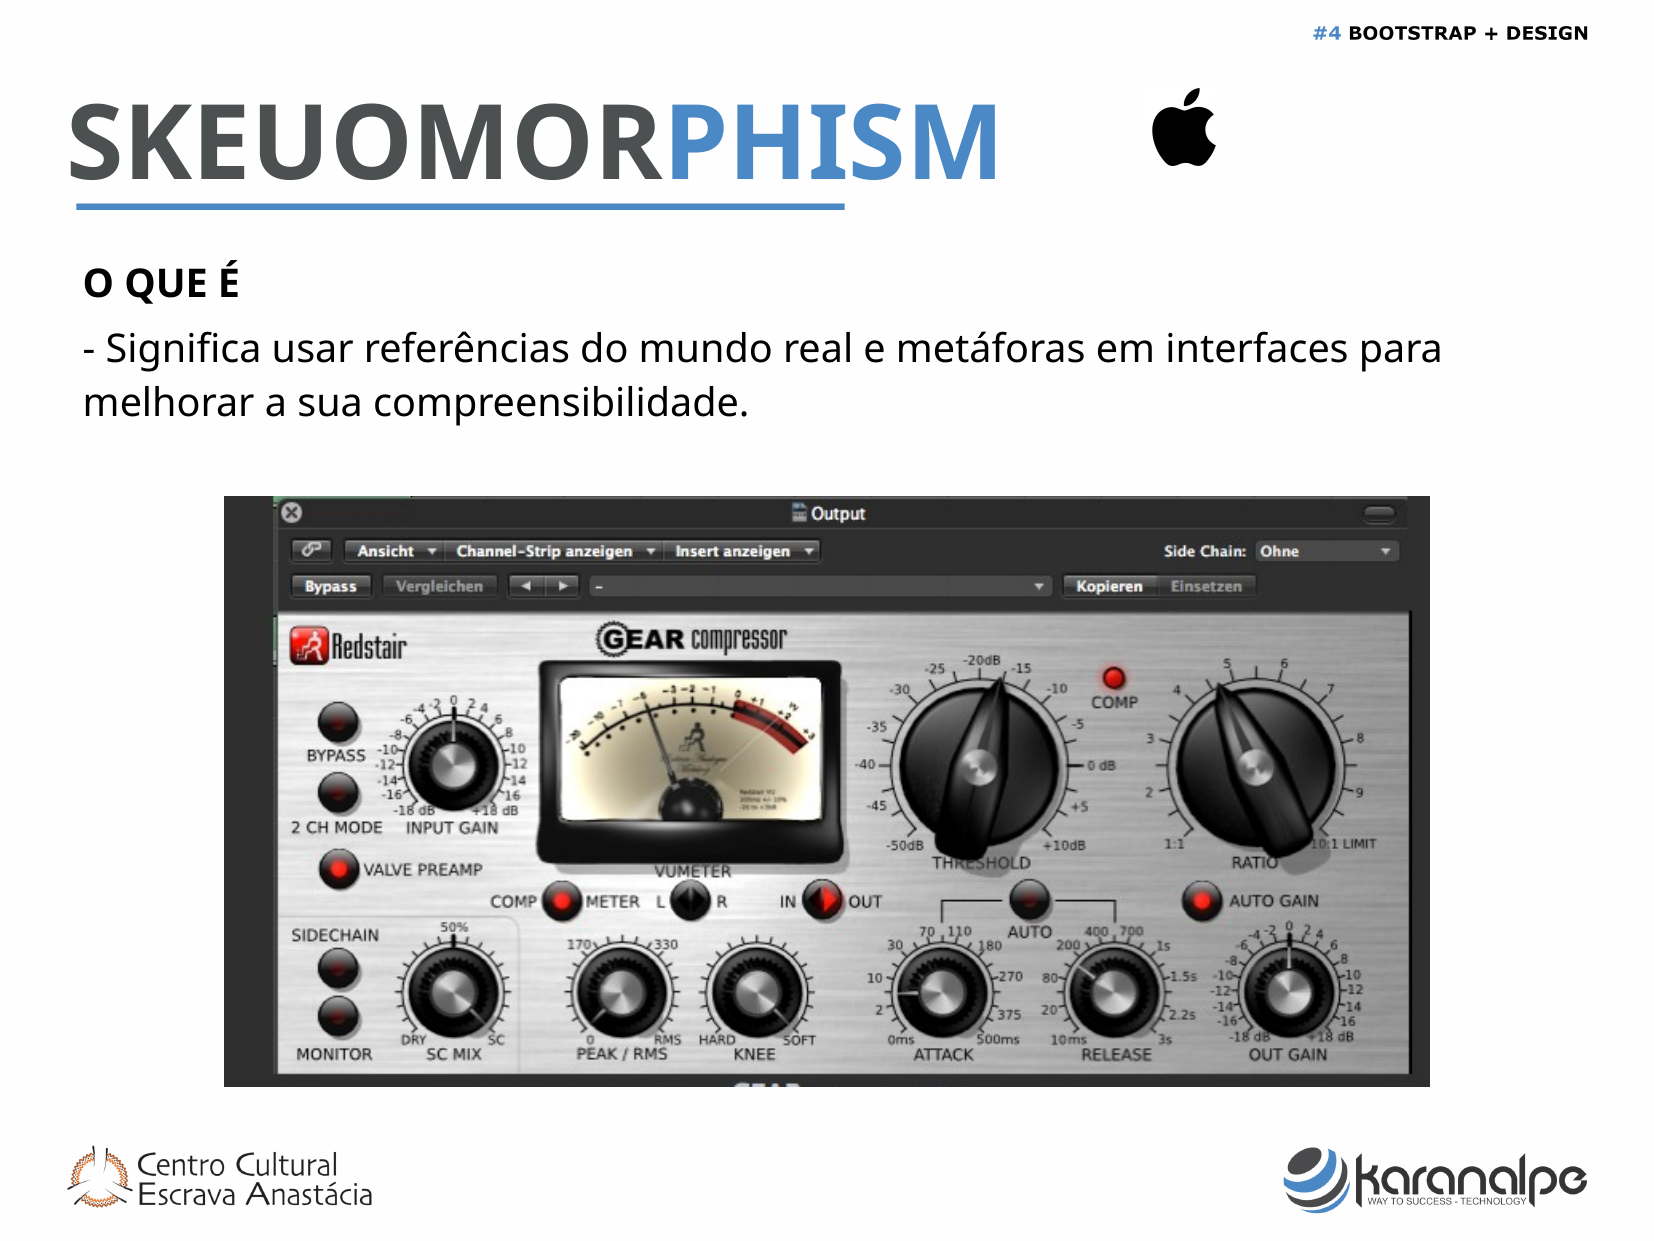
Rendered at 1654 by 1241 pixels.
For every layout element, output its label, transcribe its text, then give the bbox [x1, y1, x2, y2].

list O QUE É - Significa usar referências do mundo real e metáforas em interfaces para melhorar a sua compreensibilidade. [82, 254, 1583, 461]
picture [0, 0, 1654, 1241]
title SKEUOMORPHISM [66, 35, 1555, 243]
